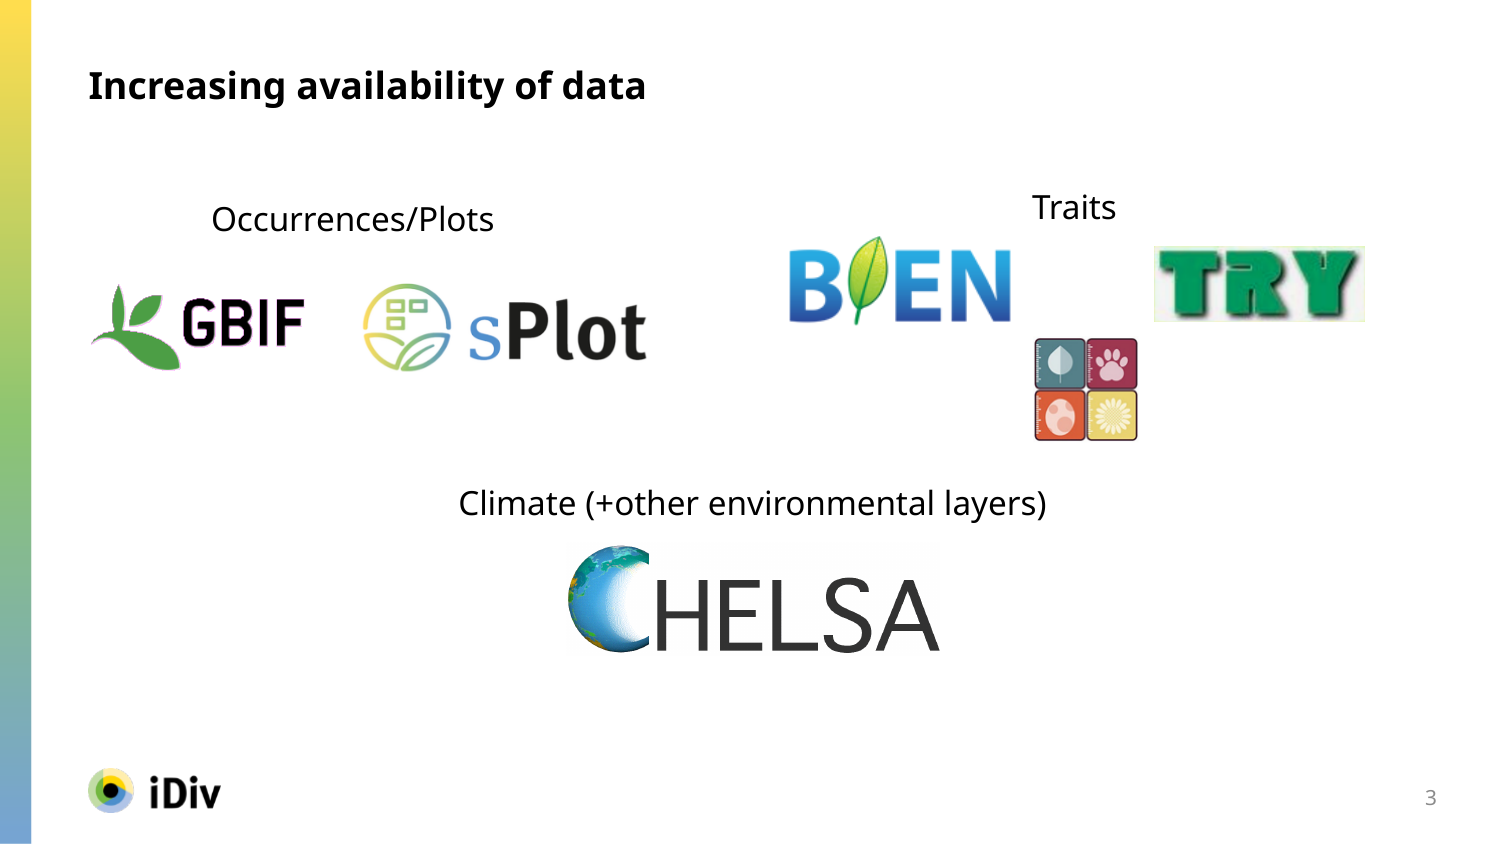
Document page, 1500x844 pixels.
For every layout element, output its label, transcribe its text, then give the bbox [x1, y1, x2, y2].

slide_number 7 [1240, 767, 1437, 813]
picture [0, 0, 1500, 844]
text_box Occurrences/Plots [161, 189, 546, 245]
text_box Climate (+other environmental layers) [383, 472, 1123, 532]
list Increasing availability of data [88, 61, 1437, 157]
text_box Traits [985, 177, 1164, 233]
